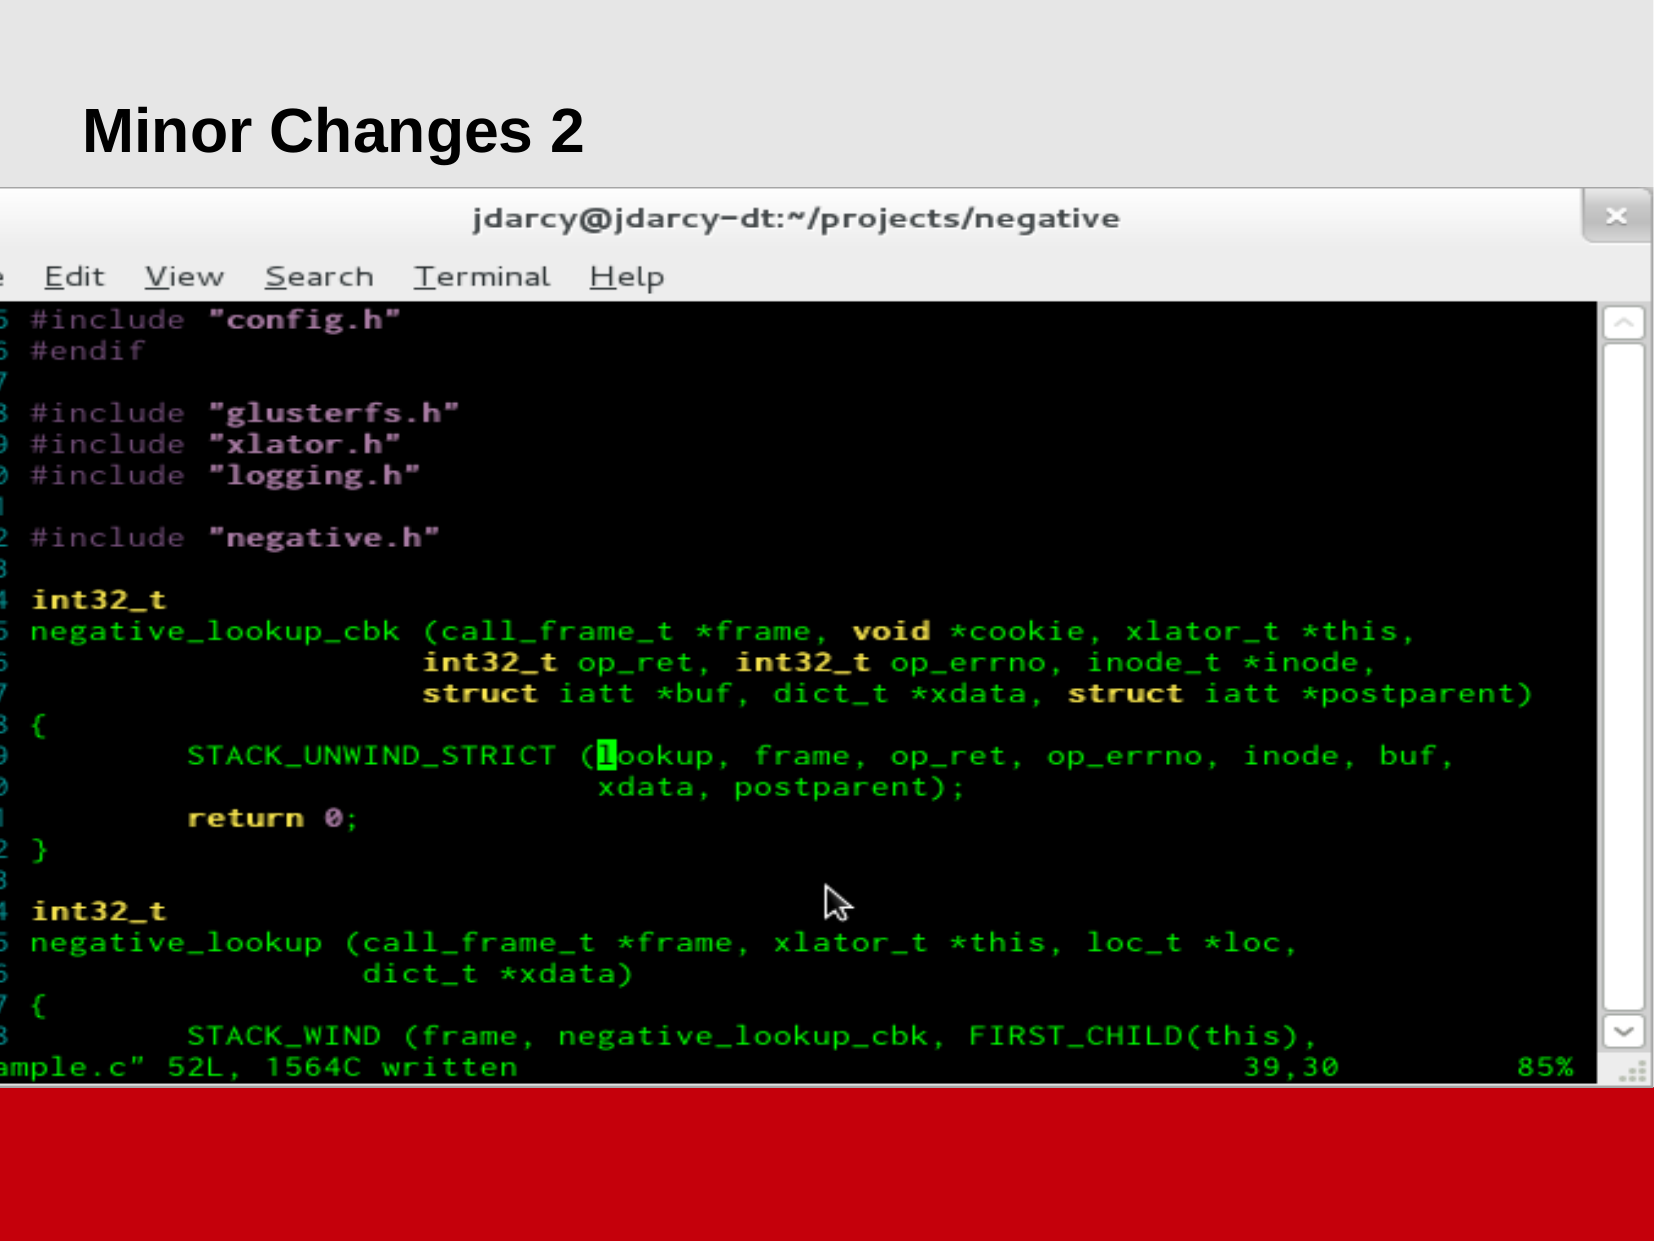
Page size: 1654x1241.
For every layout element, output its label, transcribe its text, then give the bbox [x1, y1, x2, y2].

title Minor Changes 2 [82, 37, 1571, 187]
picture [0, 187, 1654, 1088]
